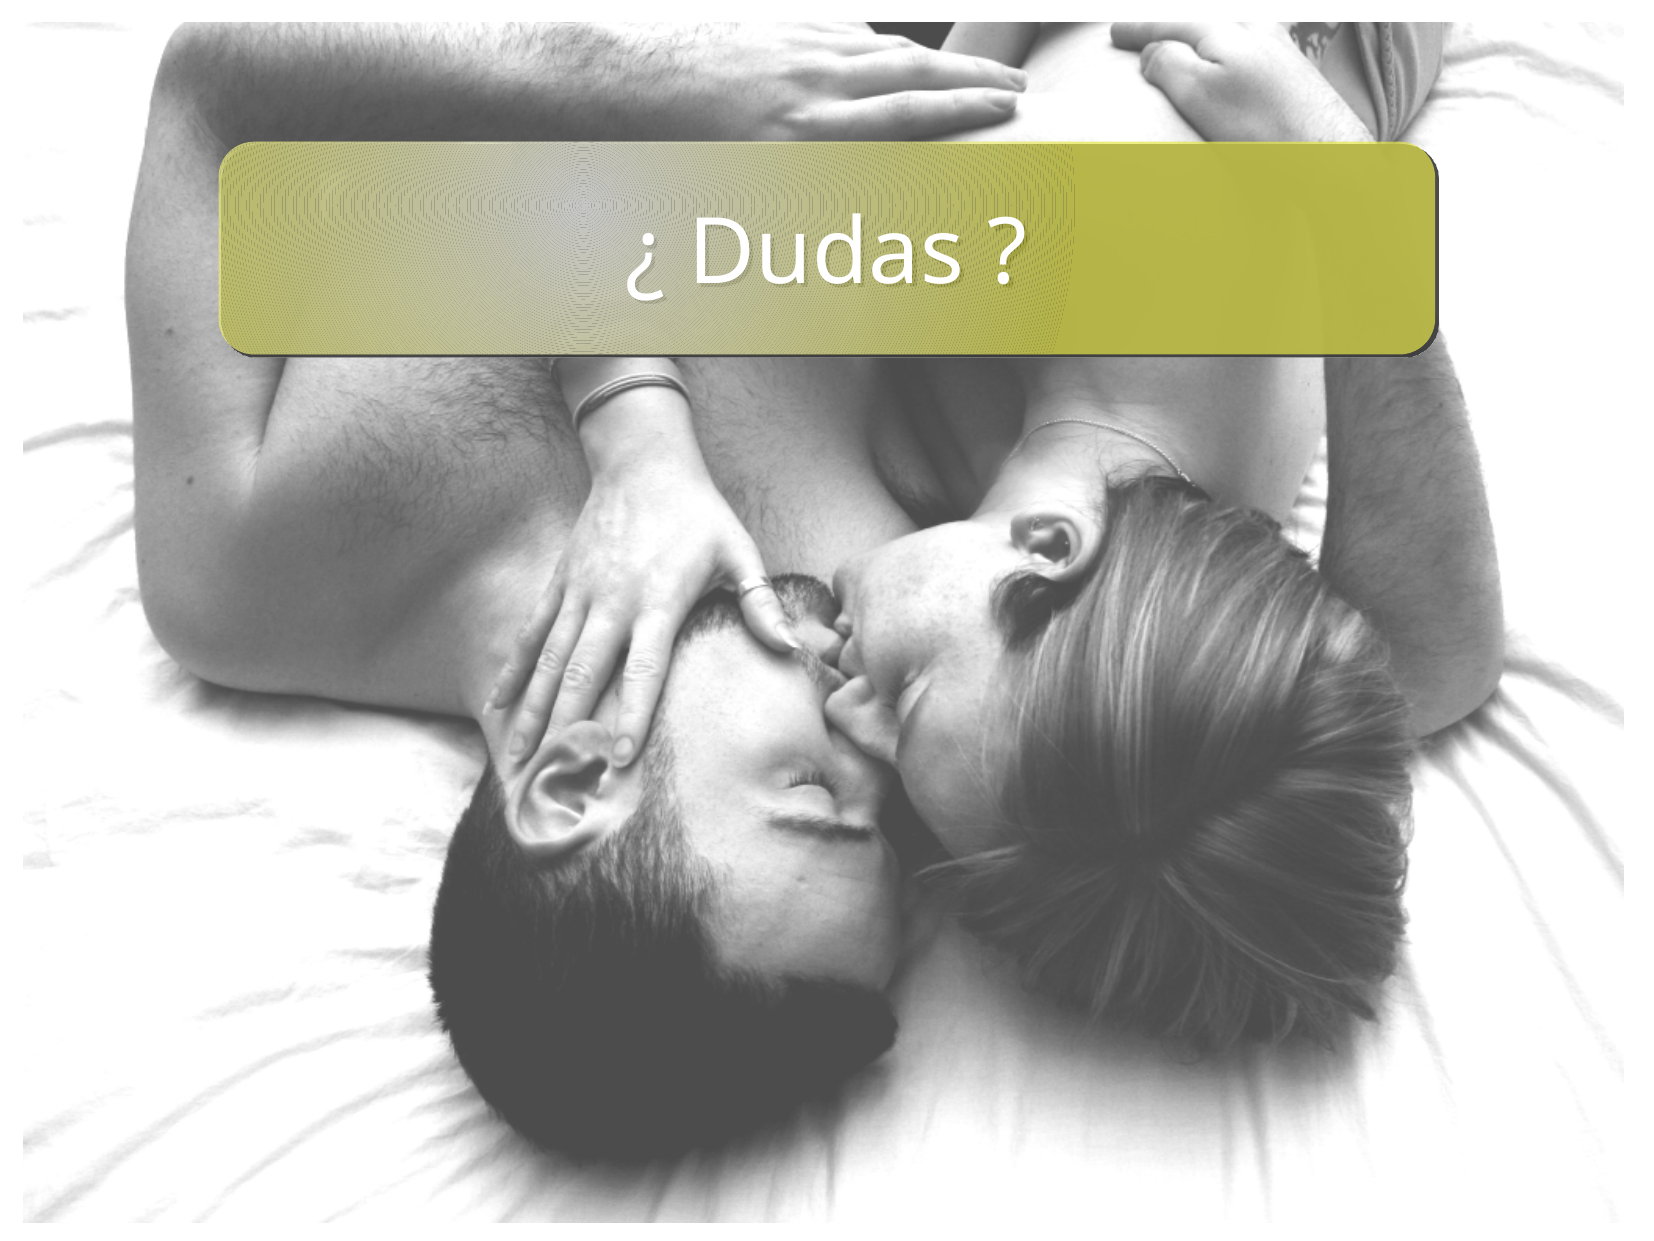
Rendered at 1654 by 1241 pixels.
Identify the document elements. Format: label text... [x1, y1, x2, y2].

text_box ¿ Dudas ? [218, 141, 1436, 355]
picture [23, 22, 1624, 1223]
